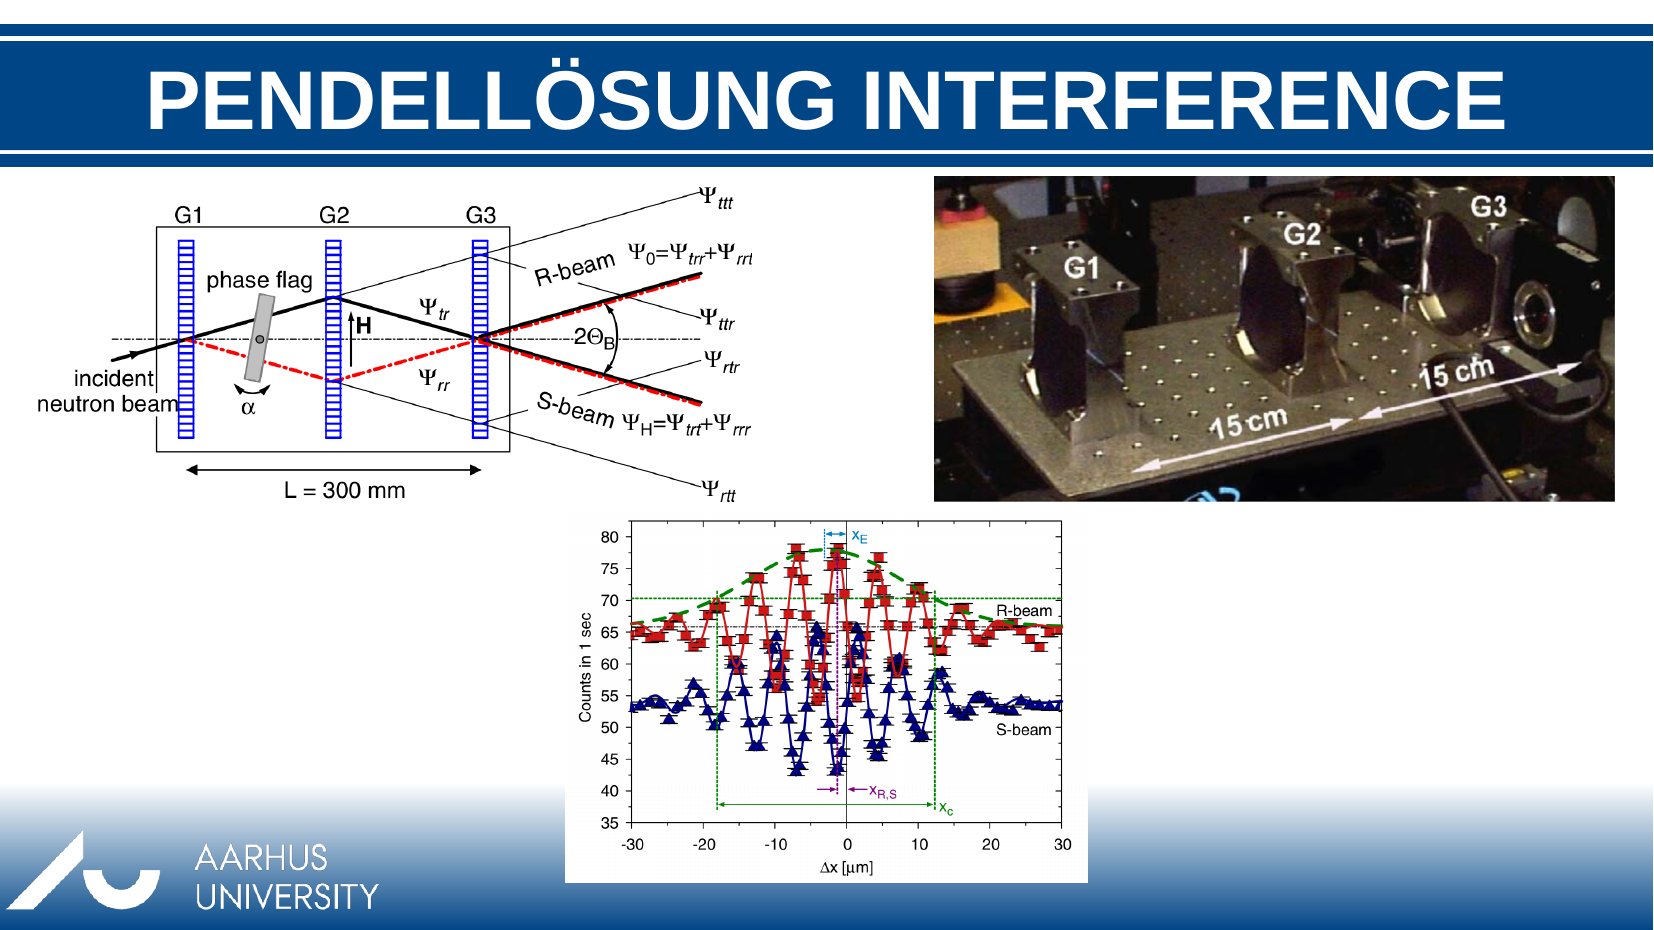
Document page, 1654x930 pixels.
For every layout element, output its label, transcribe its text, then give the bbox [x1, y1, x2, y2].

picture [5, 829, 414, 917]
picture [934, 176, 1615, 502]
picture [15, 167, 1088, 883]
title PENDELLÖSUNG INTERFERENCE [0, 41, 1653, 151]
